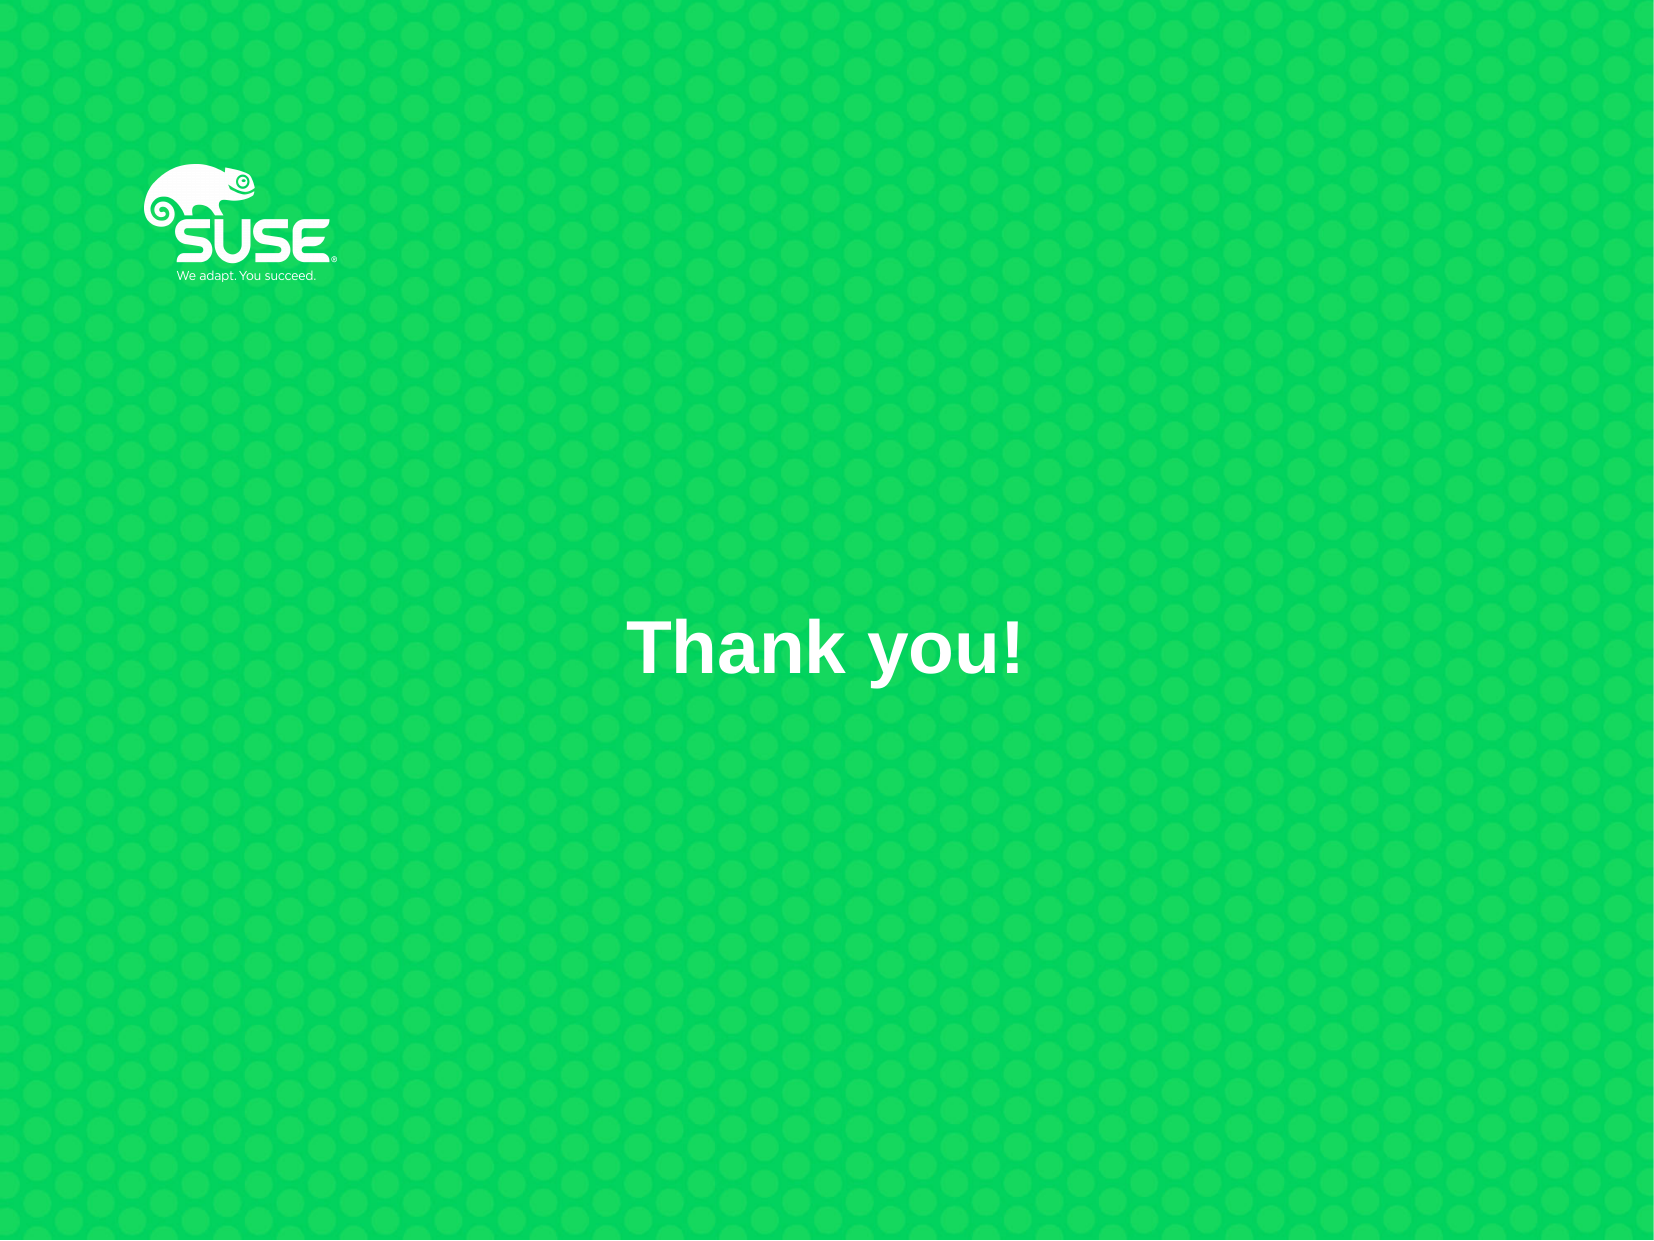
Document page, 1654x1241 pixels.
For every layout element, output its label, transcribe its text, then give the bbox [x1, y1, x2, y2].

title Thank you! [121, 296, 1531, 691]
picture [0, 0, 1654, 1240]
